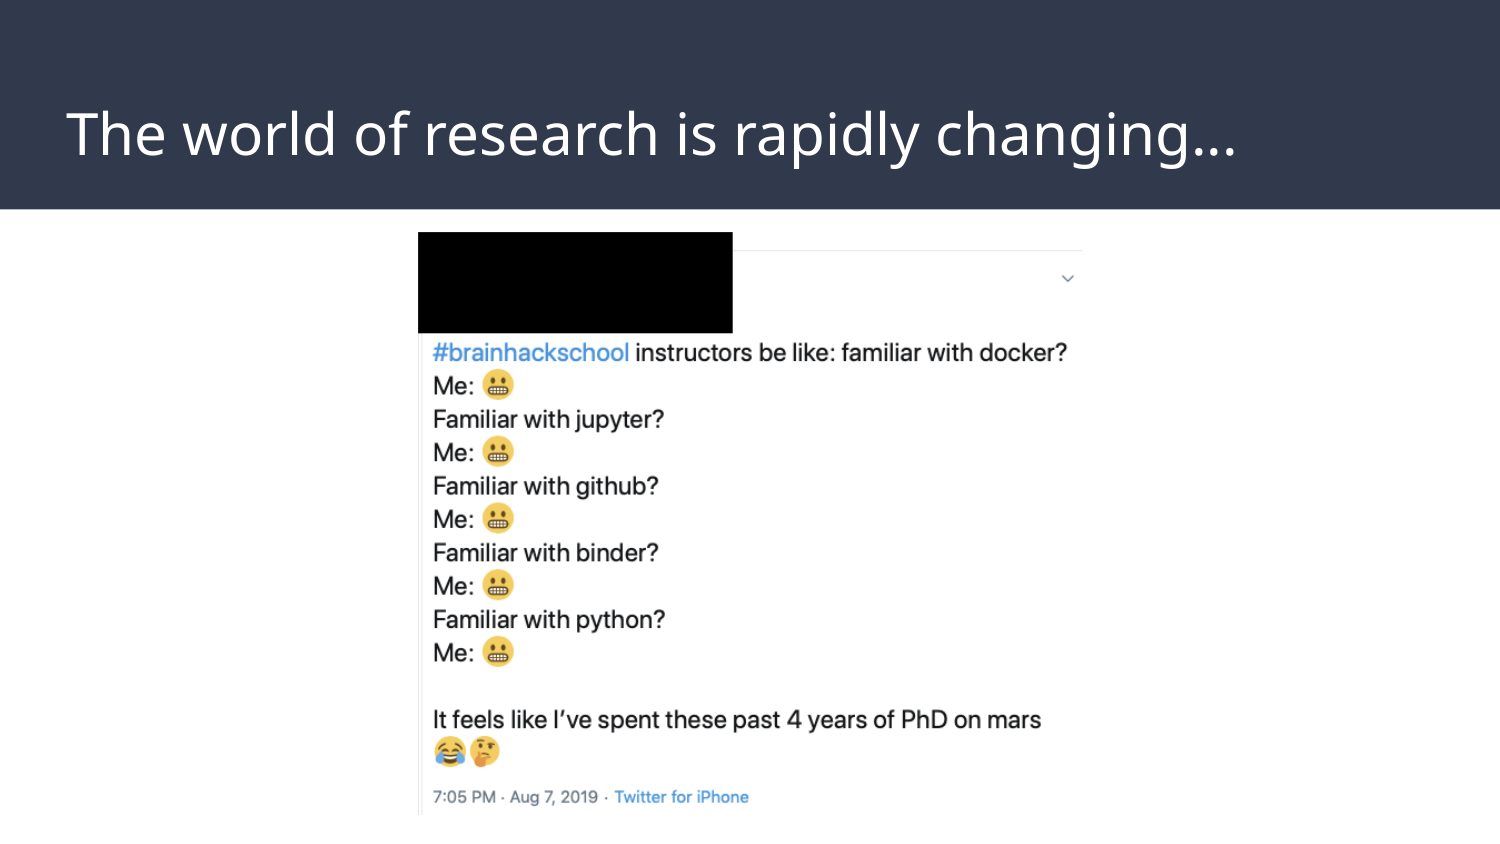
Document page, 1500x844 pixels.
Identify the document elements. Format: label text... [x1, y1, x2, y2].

title The world of research is rapidly changing... [51, 82, 1449, 185]
picture [417, 231, 1083, 815]
